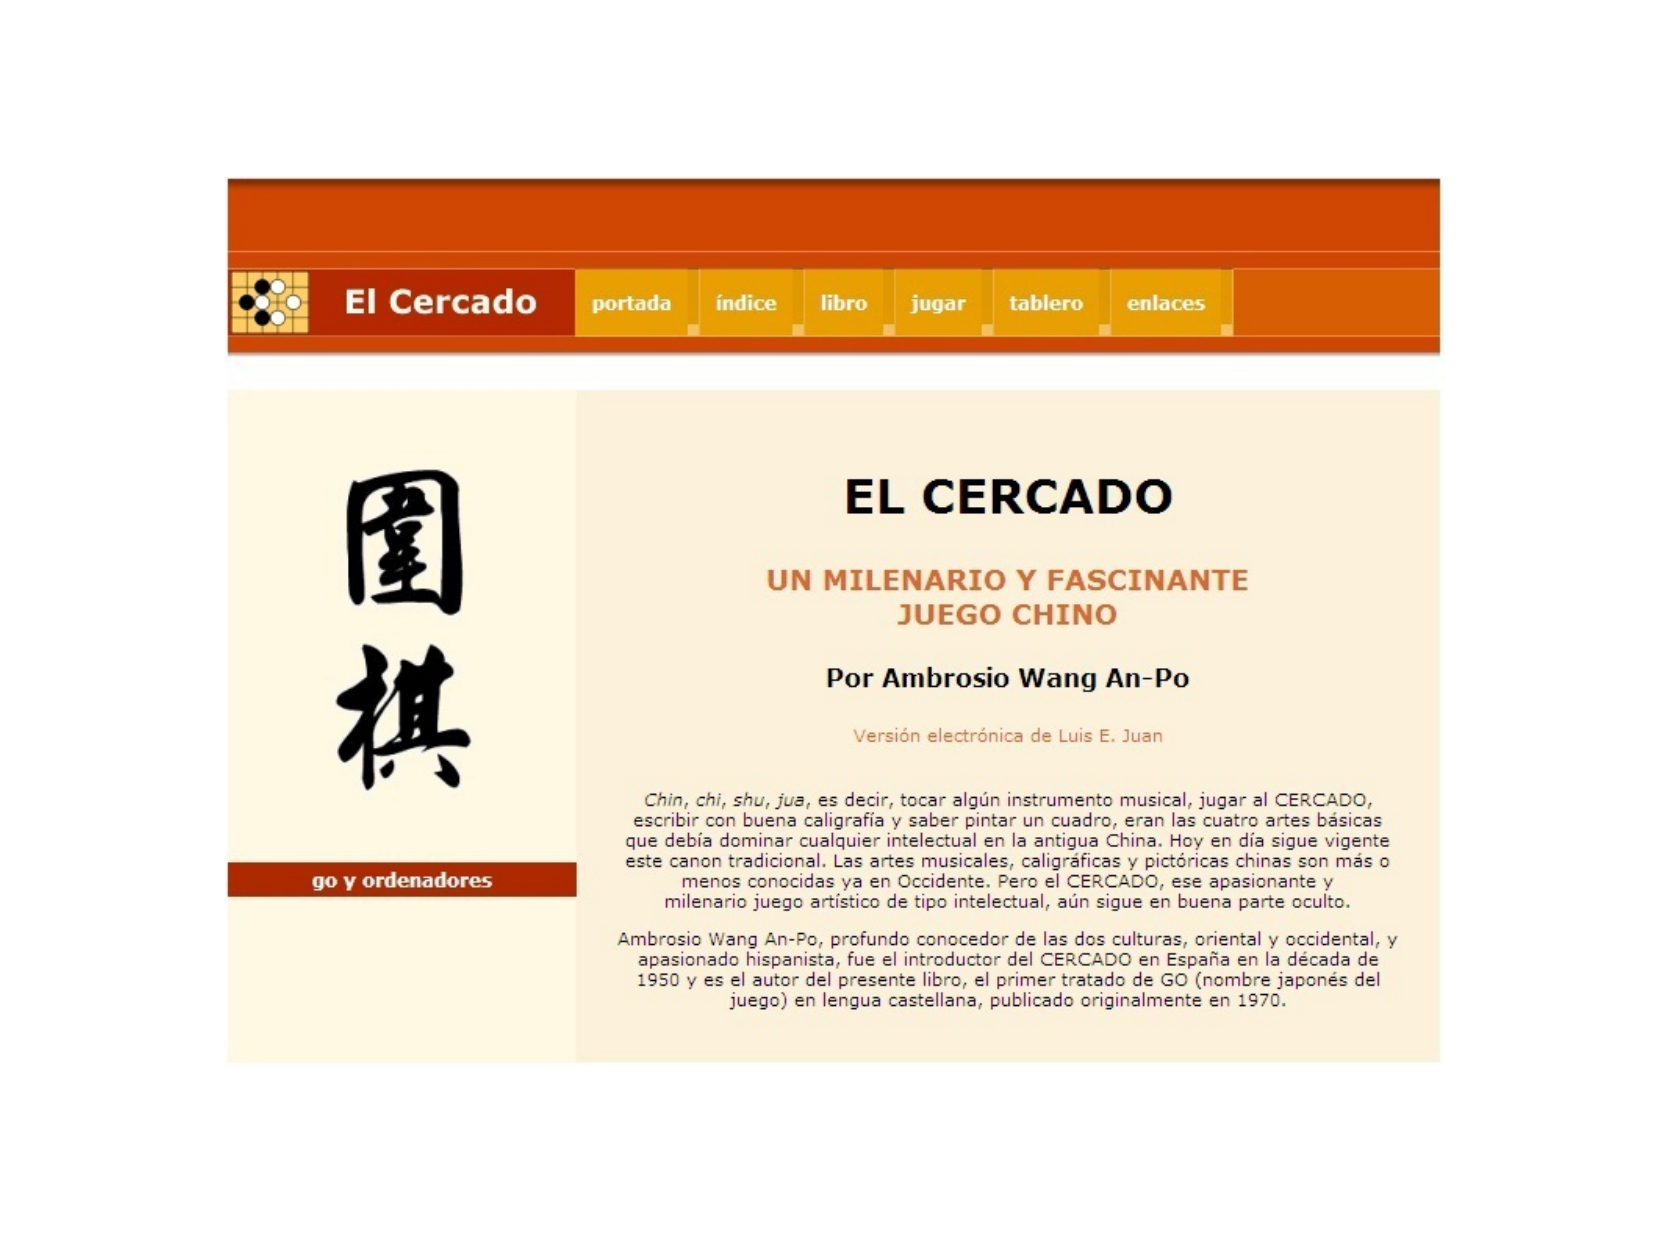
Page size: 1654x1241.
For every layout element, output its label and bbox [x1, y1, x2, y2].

picture [225, 176, 1445, 1066]
